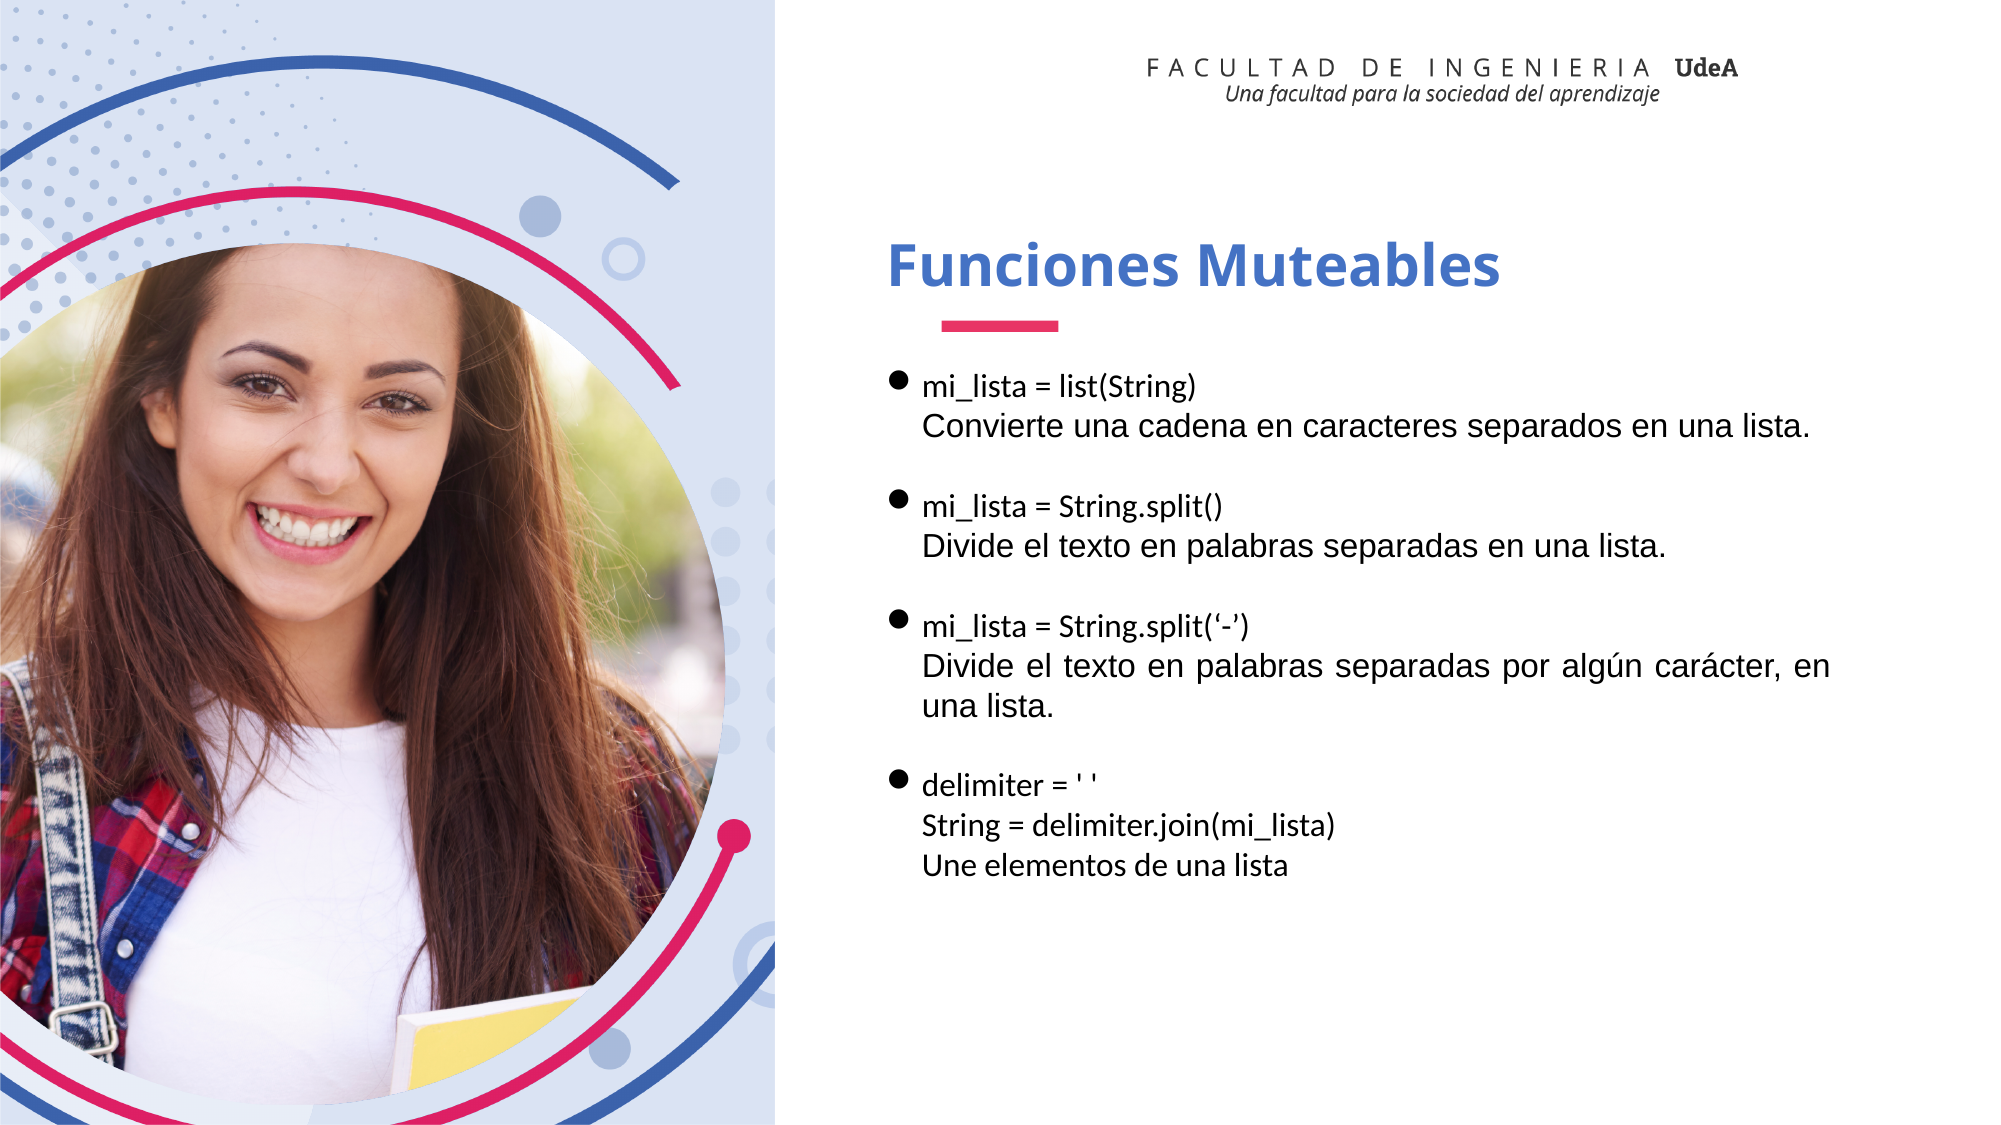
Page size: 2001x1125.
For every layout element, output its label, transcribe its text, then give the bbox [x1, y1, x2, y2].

text_box mi_lista = list(String) Convierte una cadena en caracteres separados en una lista. mi_lista = String.split() Divide el texto en palabras separadas en una lista. mi_lista = String.split(‘-’) Divide el texto en palabras separadas por algún carácter, en una lista. delimiter = ' ' String = delimiter.join(mi_lista) Une elementos de una lista [871, 356, 1847, 891]
picture [1148, 57, 1738, 106]
picture [0, 0, 775, 1125]
text_box Funciones Muteables [871, 212, 1768, 324]
